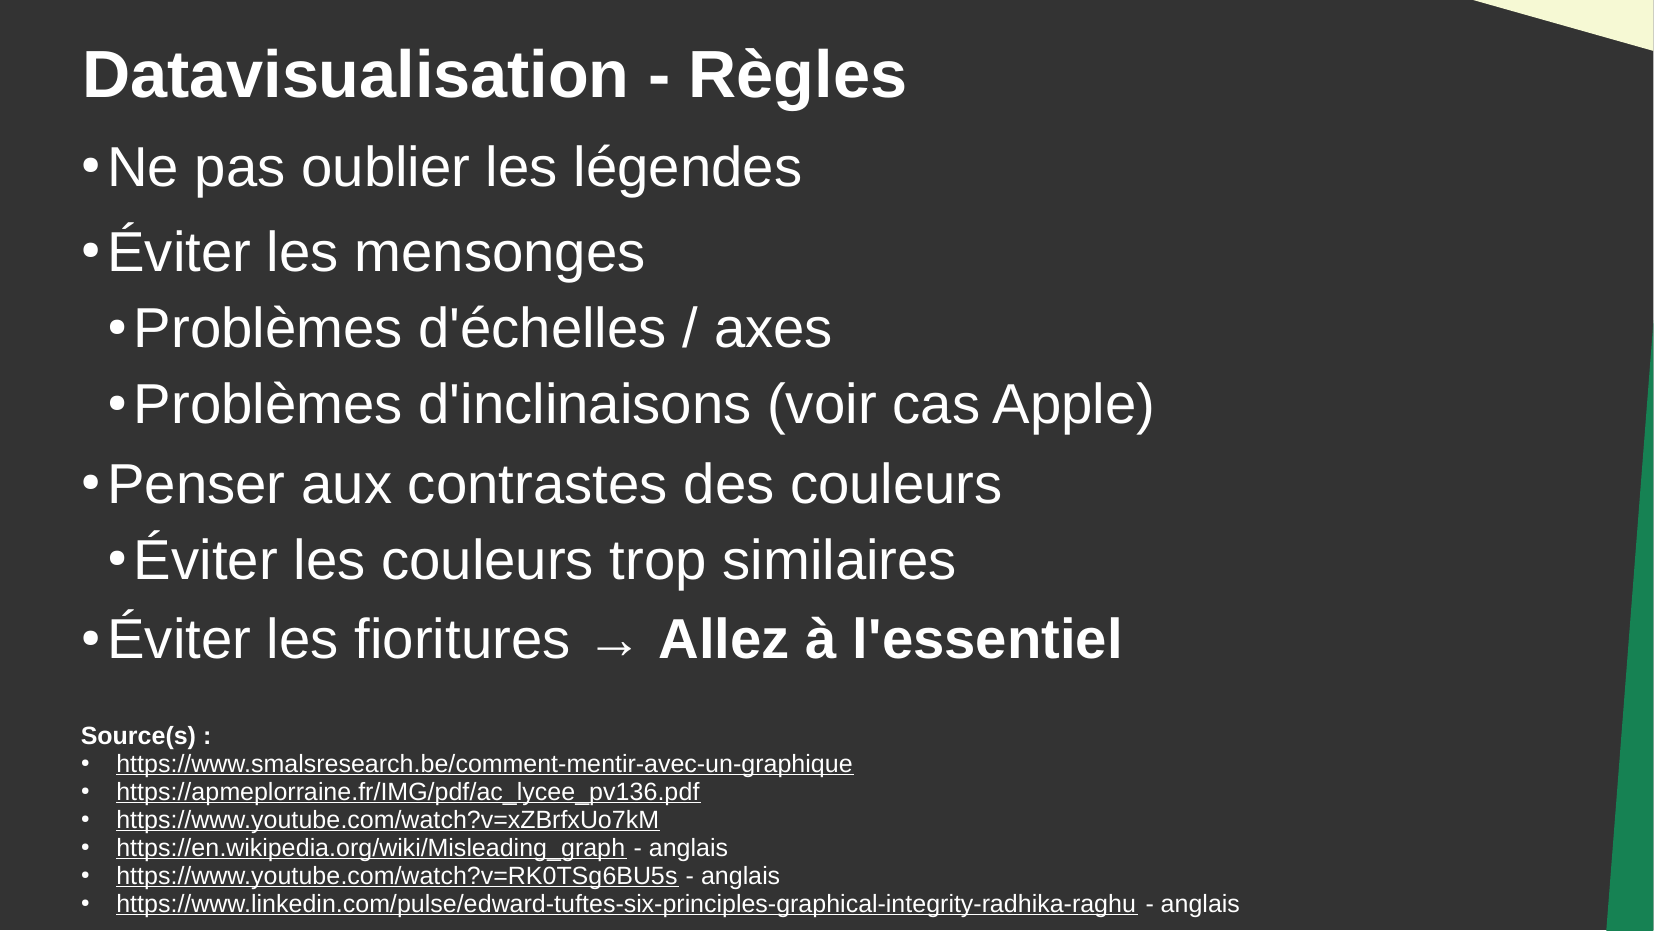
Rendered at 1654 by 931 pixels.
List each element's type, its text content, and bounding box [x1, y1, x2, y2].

text_box [1606, 313, 1654, 931]
text_box [1473, 0, 1654, 52]
list Ne pas oublier les légendes Éviter les mensonges Problèmes d'échelles / axes Problèmes d'inclinaisons (voir cas Apple) Penser aux contrastes des couleurs Éviter les couleurs trop similaires Éviter les fioritures → Allez à l'essentiel [80, 135, 1560, 674]
title Datavisualisation - Règles [82, 37, 1571, 122]
text_box Source(s) : https://www.smalsresearch.be/comment-mentir-avec-un-graphique https://apmeplorraine.fr/IMG/pdf/ac_lycee_pv136.pdf https://www.youtube.com/watch?v=xZBrfxUo7kM https://en.wikipedia.org/wiki/Misleading_graph - anglais https://www.youtube.com/watch?v=RK0TSg6BU5s - anglais https://www.linkedin.com/pulse/edward-tuftes-six-principles-graphical-integrity-radhika-raghu - anglais [66, 714, 1483, 926]
